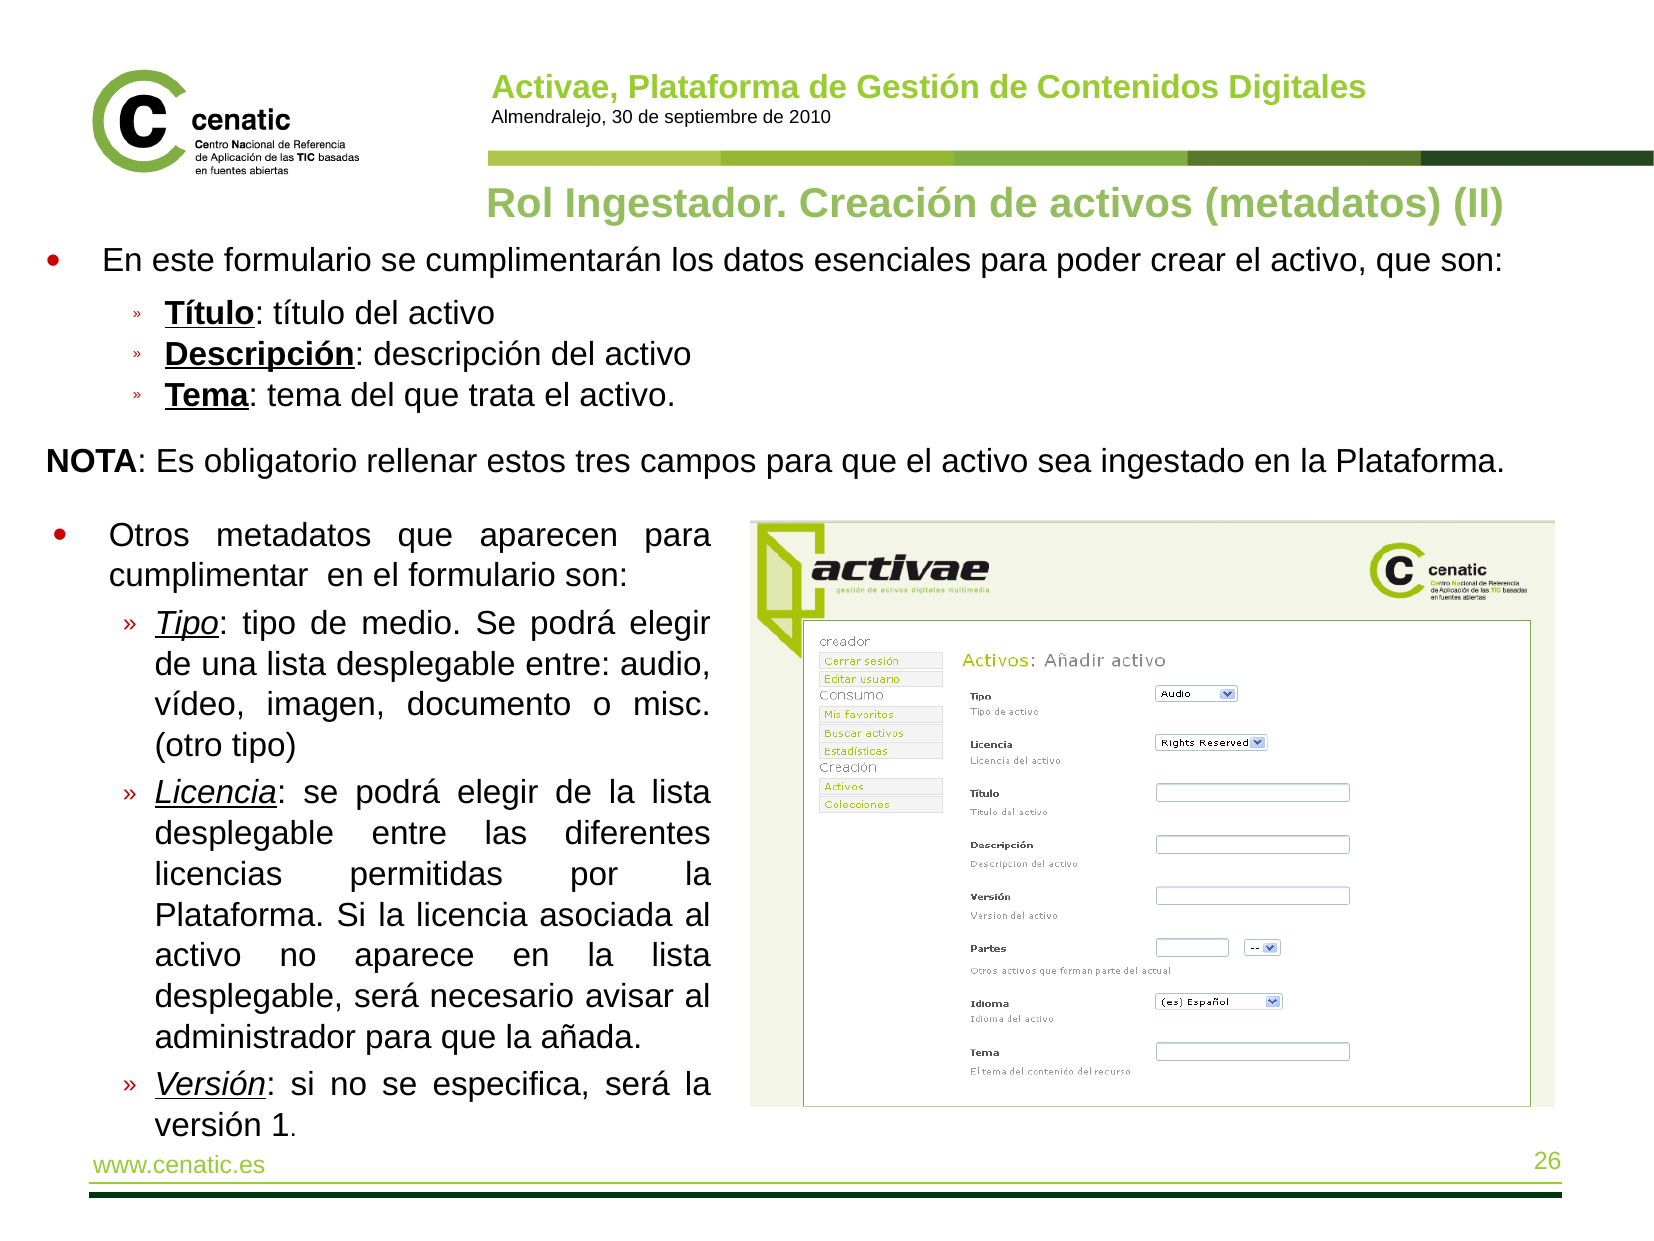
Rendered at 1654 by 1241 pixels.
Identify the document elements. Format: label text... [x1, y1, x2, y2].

text_box En este formulario se cumplimentarán los datos esenciales para poder crear el activo, que son: Título: título del activo Descripción: descripción del activo Tema: tema del que trata el activo. NOTA: Es obligatorio rellenar estos tres campos para que el activo sea ingestado en la Plataforma. [31, 230, 1527, 490]
picture [1, 4, 1654, 1228]
list Otros metadatos que aparecen para cumplimentar en el formulario son: Tipo: tipo de medio. Se podrá elegir de una lista desplegable entre: audio, vídeo, imagen, documento o misc. (otro tipo) Licencia: se podrá elegir de la lista desplegable entre las diferentes licencias permitidas por la Plataforma. Si la licencia asociada al activo no aparece en la lista desplegable, será necesario avisar al administrador para que la añada. Versión: si no se especifica, será la versión 1. [37, 505, 727, 1060]
title Rol Ingestador. Creación de activos (metadatos) (II) [486, 177, 1571, 228]
